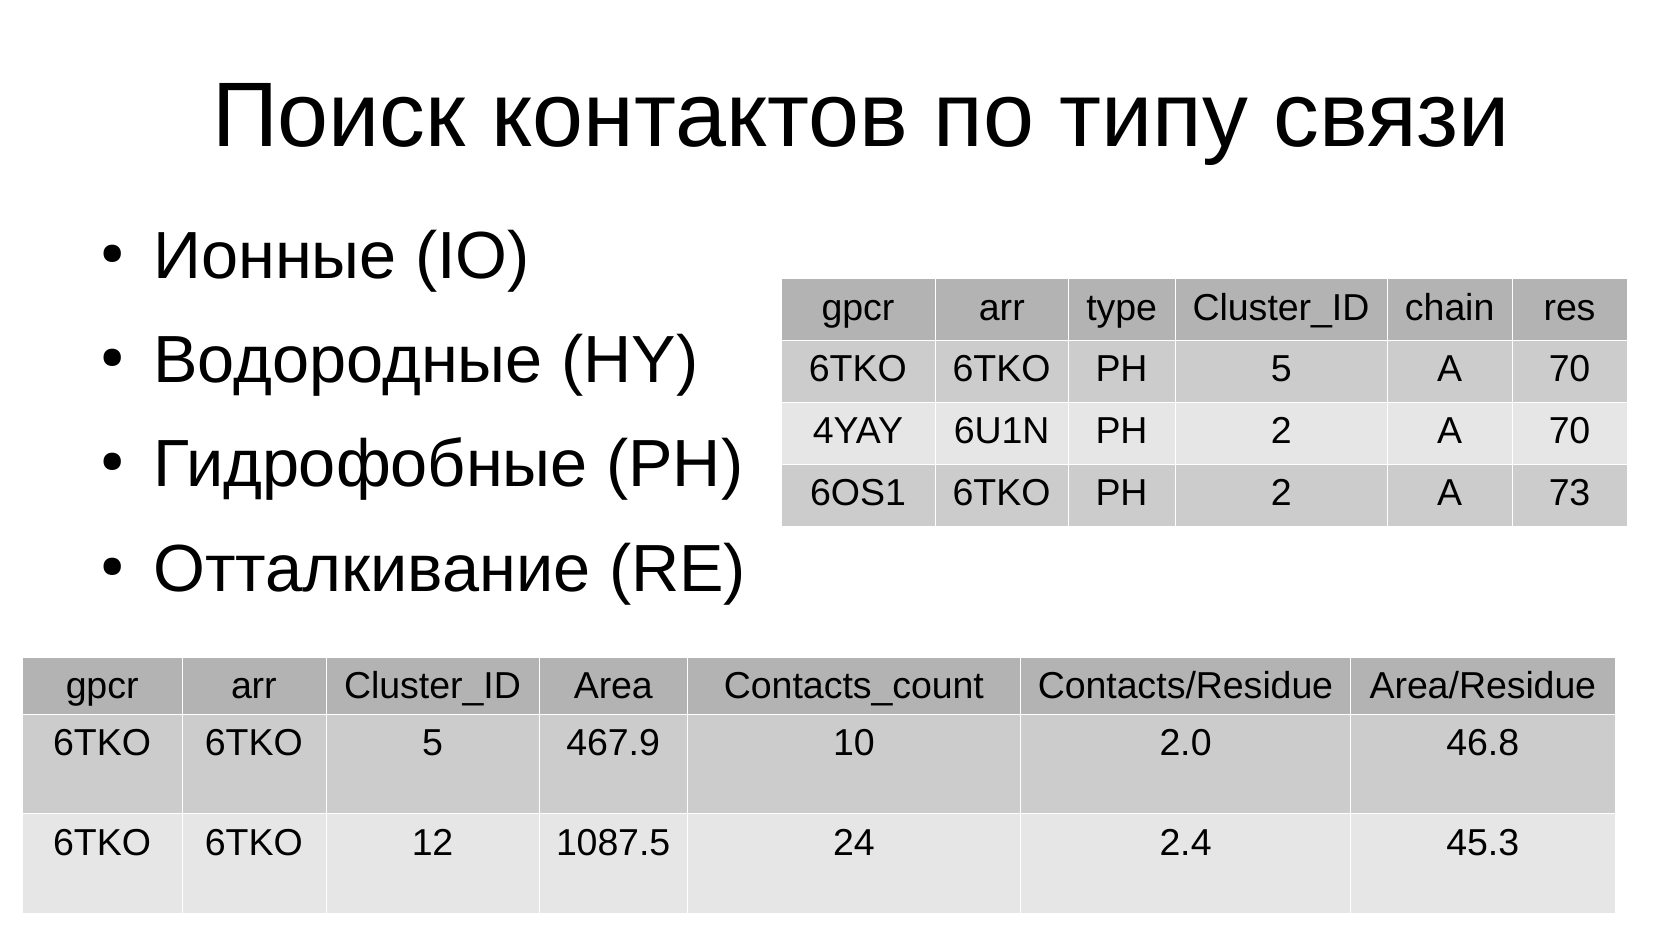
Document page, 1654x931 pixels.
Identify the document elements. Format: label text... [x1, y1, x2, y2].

table_header gpcr [23, 658, 182, 714]
table_header arr [936, 279, 1068, 340]
table_cell 70 [1513, 403, 1627, 464]
table_cell 70 [1513, 341, 1627, 402]
table_cell 5 [1176, 341, 1387, 402]
table_cell 6TKO [936, 341, 1068, 402]
table_cell 2.0 [1021, 715, 1350, 813]
table_header arr [183, 658, 326, 714]
table_cell A [1388, 403, 1512, 464]
table_cell A [1388, 341, 1512, 402]
table_header Cluster_ID [327, 658, 539, 714]
table_cell 6TKO [936, 465, 1068, 526]
table_cell 2.4 [1021, 814, 1350, 913]
table_cell 45.3 [1351, 814, 1615, 913]
table_header Contacts_count [688, 658, 1020, 714]
table_cell PH [1069, 465, 1175, 526]
table_cell 6TKO [782, 341, 935, 402]
table_header Cluster_ID [1176, 279, 1387, 340]
table_header Contacts/Residue [1021, 658, 1350, 714]
table_header gpcr [782, 279, 935, 340]
table_header Area [540, 658, 687, 714]
table_cell 467.9 [540, 715, 687, 813]
table_header res [1513, 279, 1627, 340]
table_cell 12 [327, 814, 539, 913]
table_header chain [1388, 279, 1512, 340]
table_cell A [1388, 465, 1512, 526]
table_cell 10 [688, 715, 1020, 813]
table_cell 73 [1513, 465, 1627, 526]
table_cell 5 [327, 715, 539, 813]
table_cell 6U1N [936, 403, 1068, 464]
table_cell PH [1069, 403, 1175, 464]
table_cell 6TKO [183, 715, 326, 813]
table_cell 6TKO [23, 715, 182, 813]
table_cell 2 [1176, 465, 1387, 526]
table_header Area/Residue [1351, 658, 1615, 714]
table_cell 1087.5 [540, 814, 687, 913]
table_cell 4YAY [782, 403, 935, 464]
list Ионные (IO) Водородные (HY) Гидрофобные (PH) Отталкивание (RE) [82, 217, 1571, 657]
table_cell 46.8 [1351, 715, 1615, 813]
table_cell 6TKO [23, 814, 182, 913]
title Поиск контактов по типу связи [82, 37, 1571, 193]
table_cell 24 [688, 814, 1020, 913]
table_header type [1069, 279, 1175, 340]
table_cell PH [1069, 341, 1175, 402]
table_cell 2 [1176, 403, 1387, 464]
table_cell 6OS1 [782, 465, 935, 526]
table_cell 6TKO [183, 814, 326, 913]
